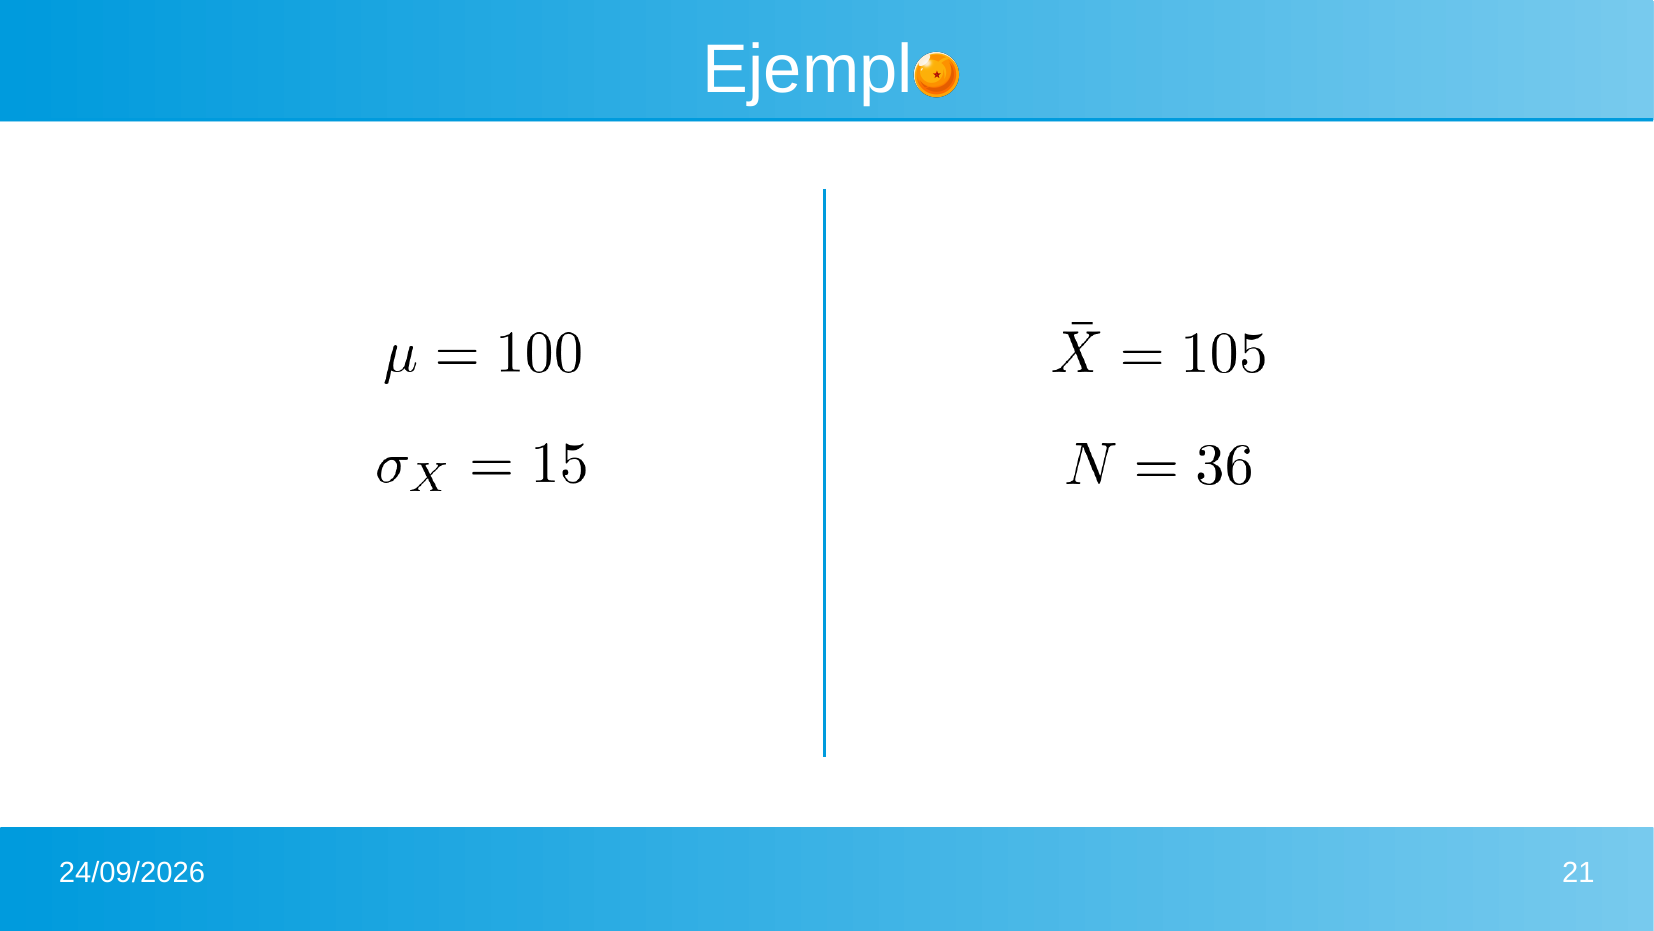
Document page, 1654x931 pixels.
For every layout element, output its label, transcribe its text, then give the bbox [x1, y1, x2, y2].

picture [1066, 443, 1251, 485]
picture [377, 443, 586, 491]
title Ejempl [59, 29, 1595, 108]
picture [909, 48, 966, 105]
picture [1052, 322, 1265, 373]
picture [384, 332, 581, 384]
